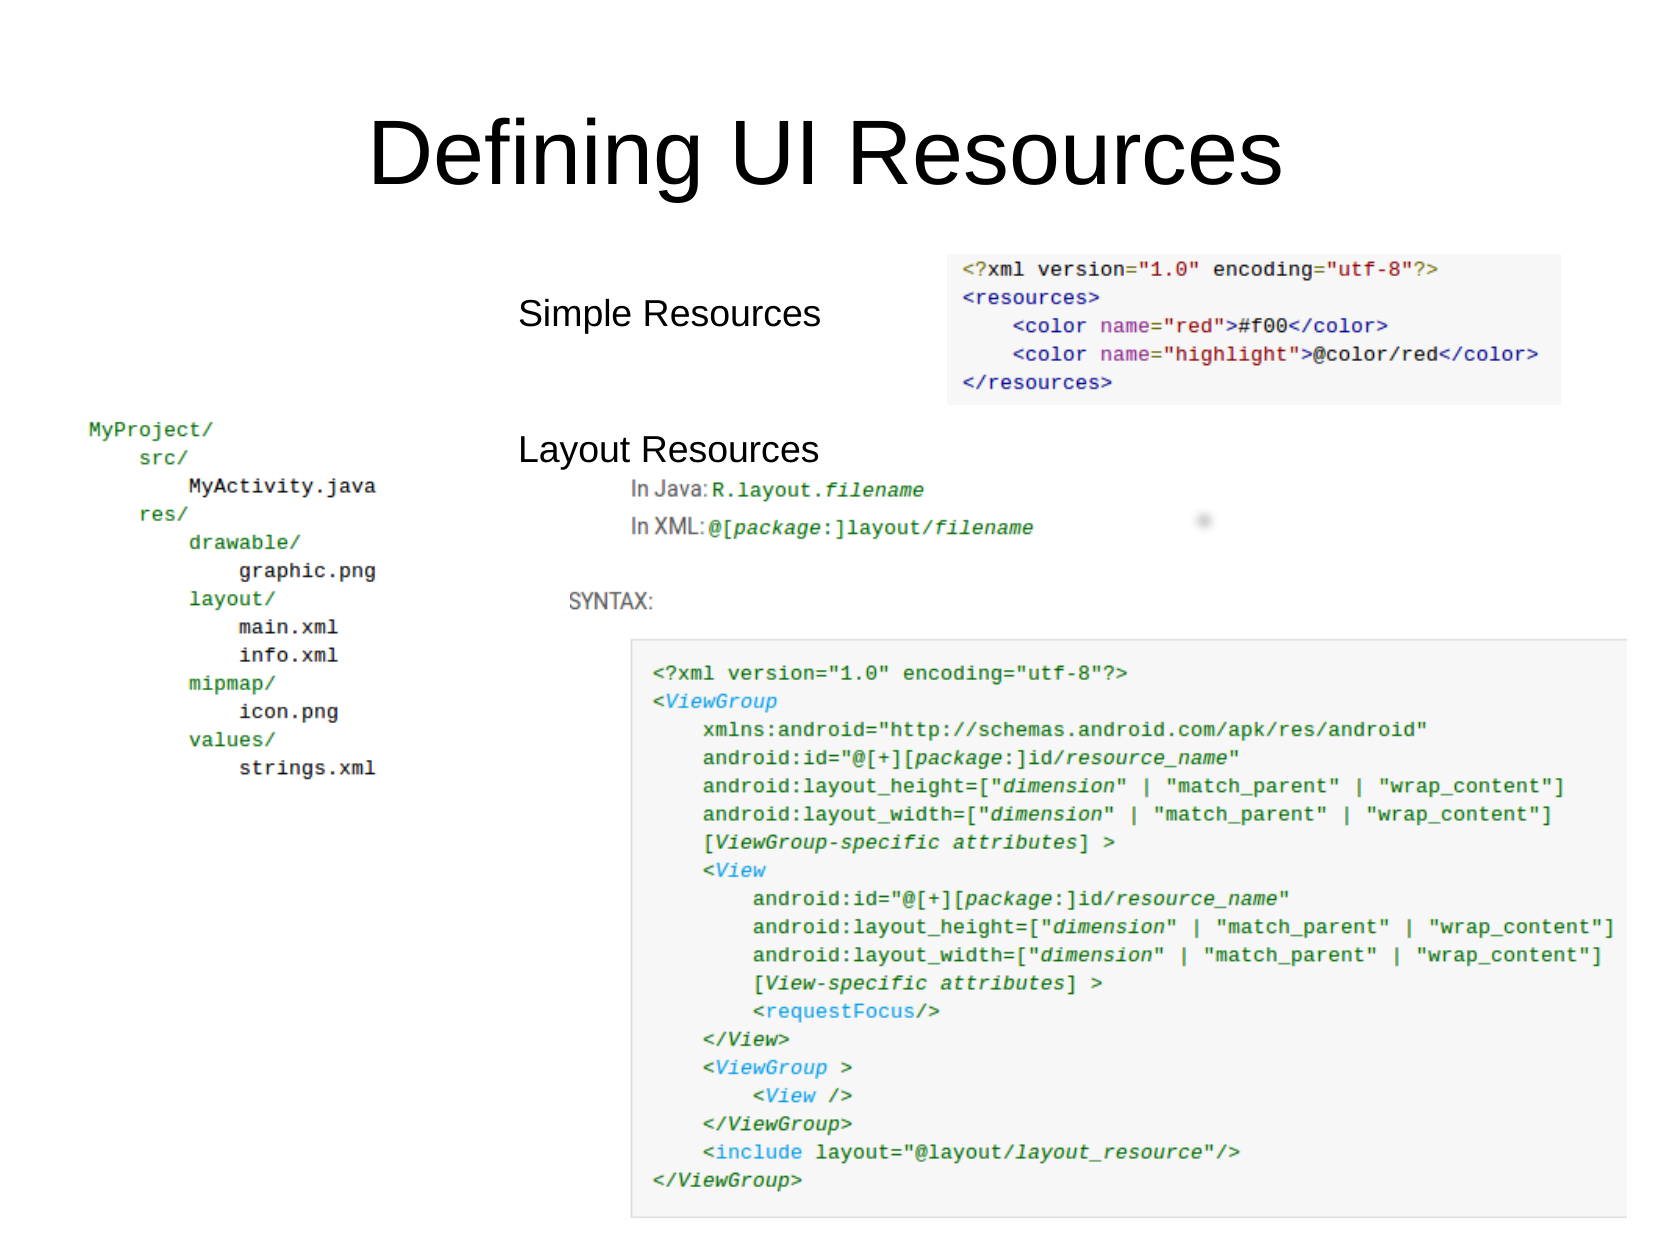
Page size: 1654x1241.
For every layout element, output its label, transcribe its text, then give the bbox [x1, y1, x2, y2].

title Defining UI Resources [82, 49, 1571, 257]
picture [75, 413, 422, 796]
picture [947, 254, 1561, 405]
text_box Simple Resources [503, 285, 837, 342]
picture [570, 464, 1627, 1223]
text_box Layout Resources [503, 420, 835, 478]
